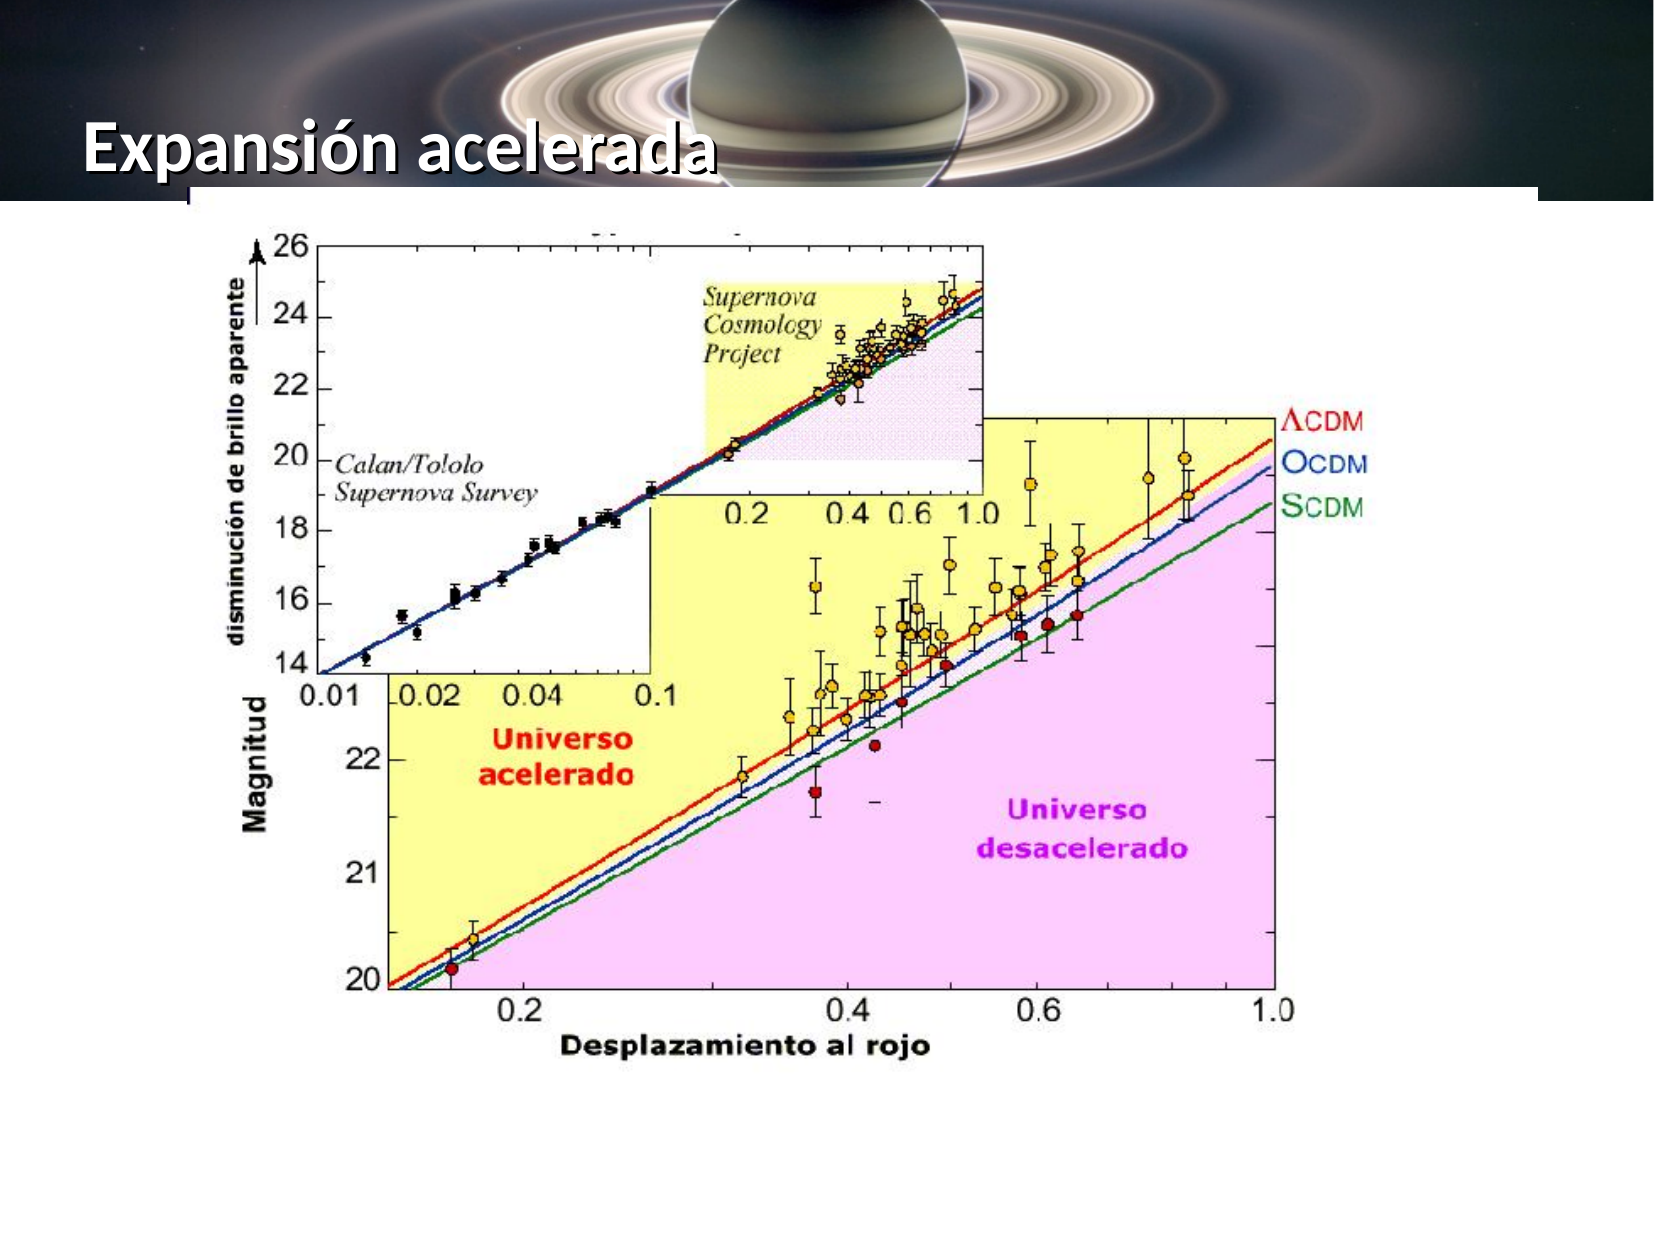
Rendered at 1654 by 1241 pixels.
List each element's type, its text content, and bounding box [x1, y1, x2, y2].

title Expansión acelerada [82, 49, 1571, 257]
picture [0, 0, 1654, 201]
picture [187, 257, 1538, 1163]
